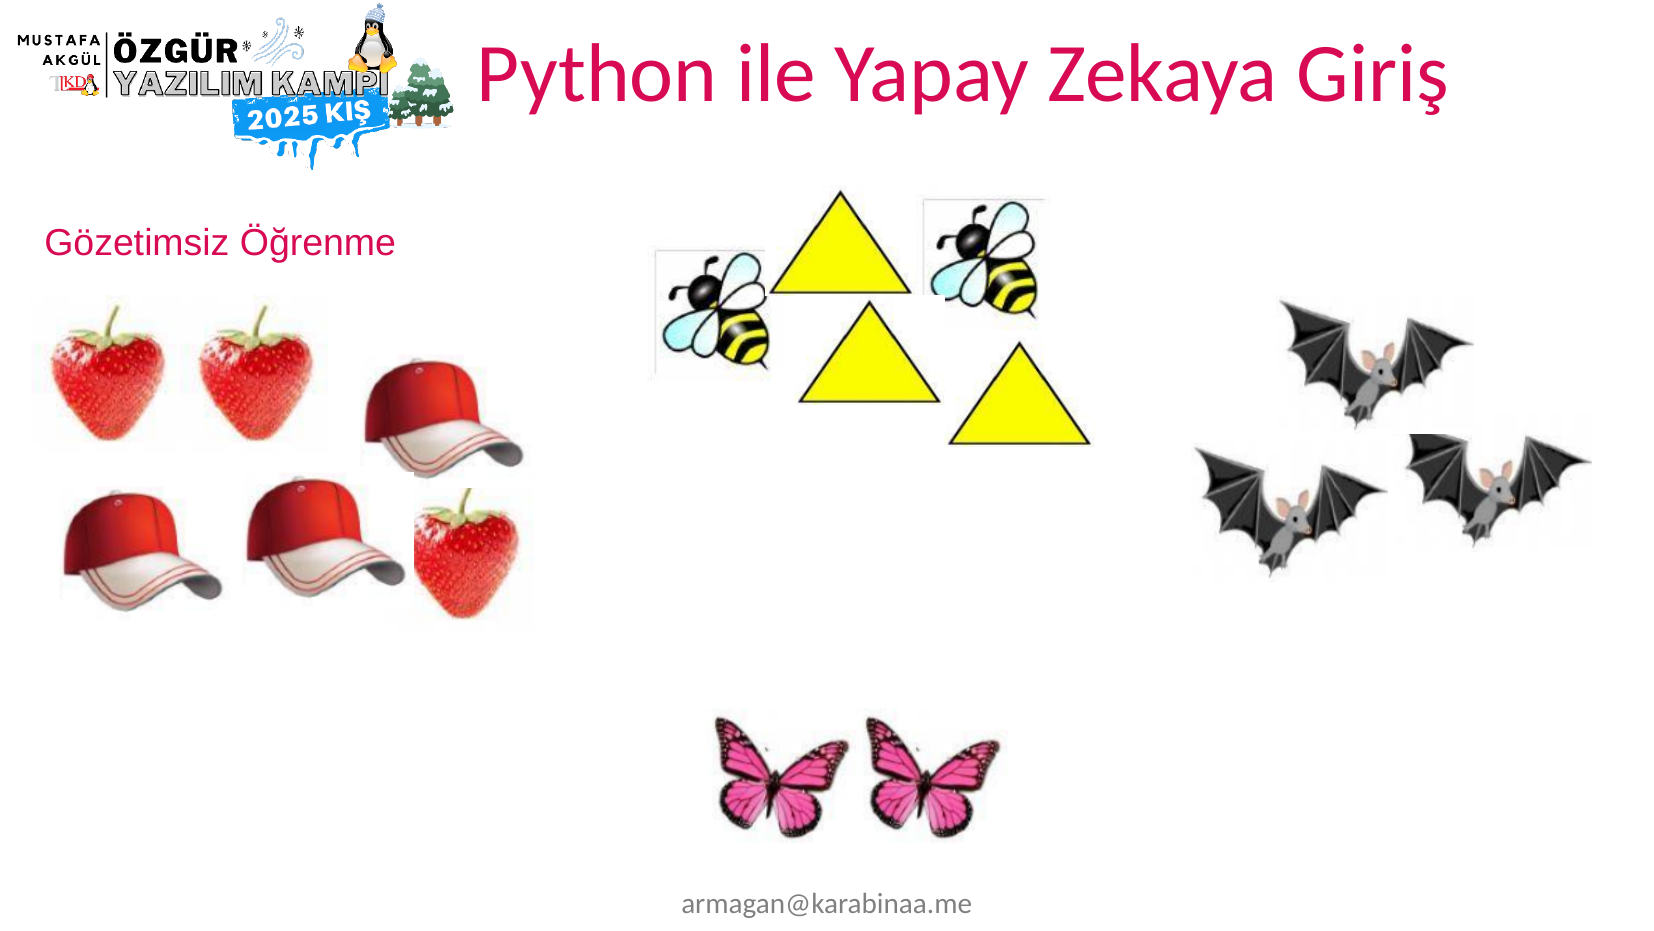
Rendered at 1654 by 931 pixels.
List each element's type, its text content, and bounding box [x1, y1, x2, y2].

text_box Gözetimsiz Öğrenme [29, 213, 765, 271]
text_box armagan@karabinaa.me [0, 877, 1654, 928]
picture [59, 486, 231, 621]
picture [1184, 295, 1592, 582]
picture [242, 354, 534, 631]
picture [645, 185, 1095, 447]
picture [29, 295, 328, 453]
picture [0, 0, 463, 177]
text_box Python ile Yapay Zekaya Giriş [462, 10, 1654, 126]
picture [705, 708, 1008, 843]
